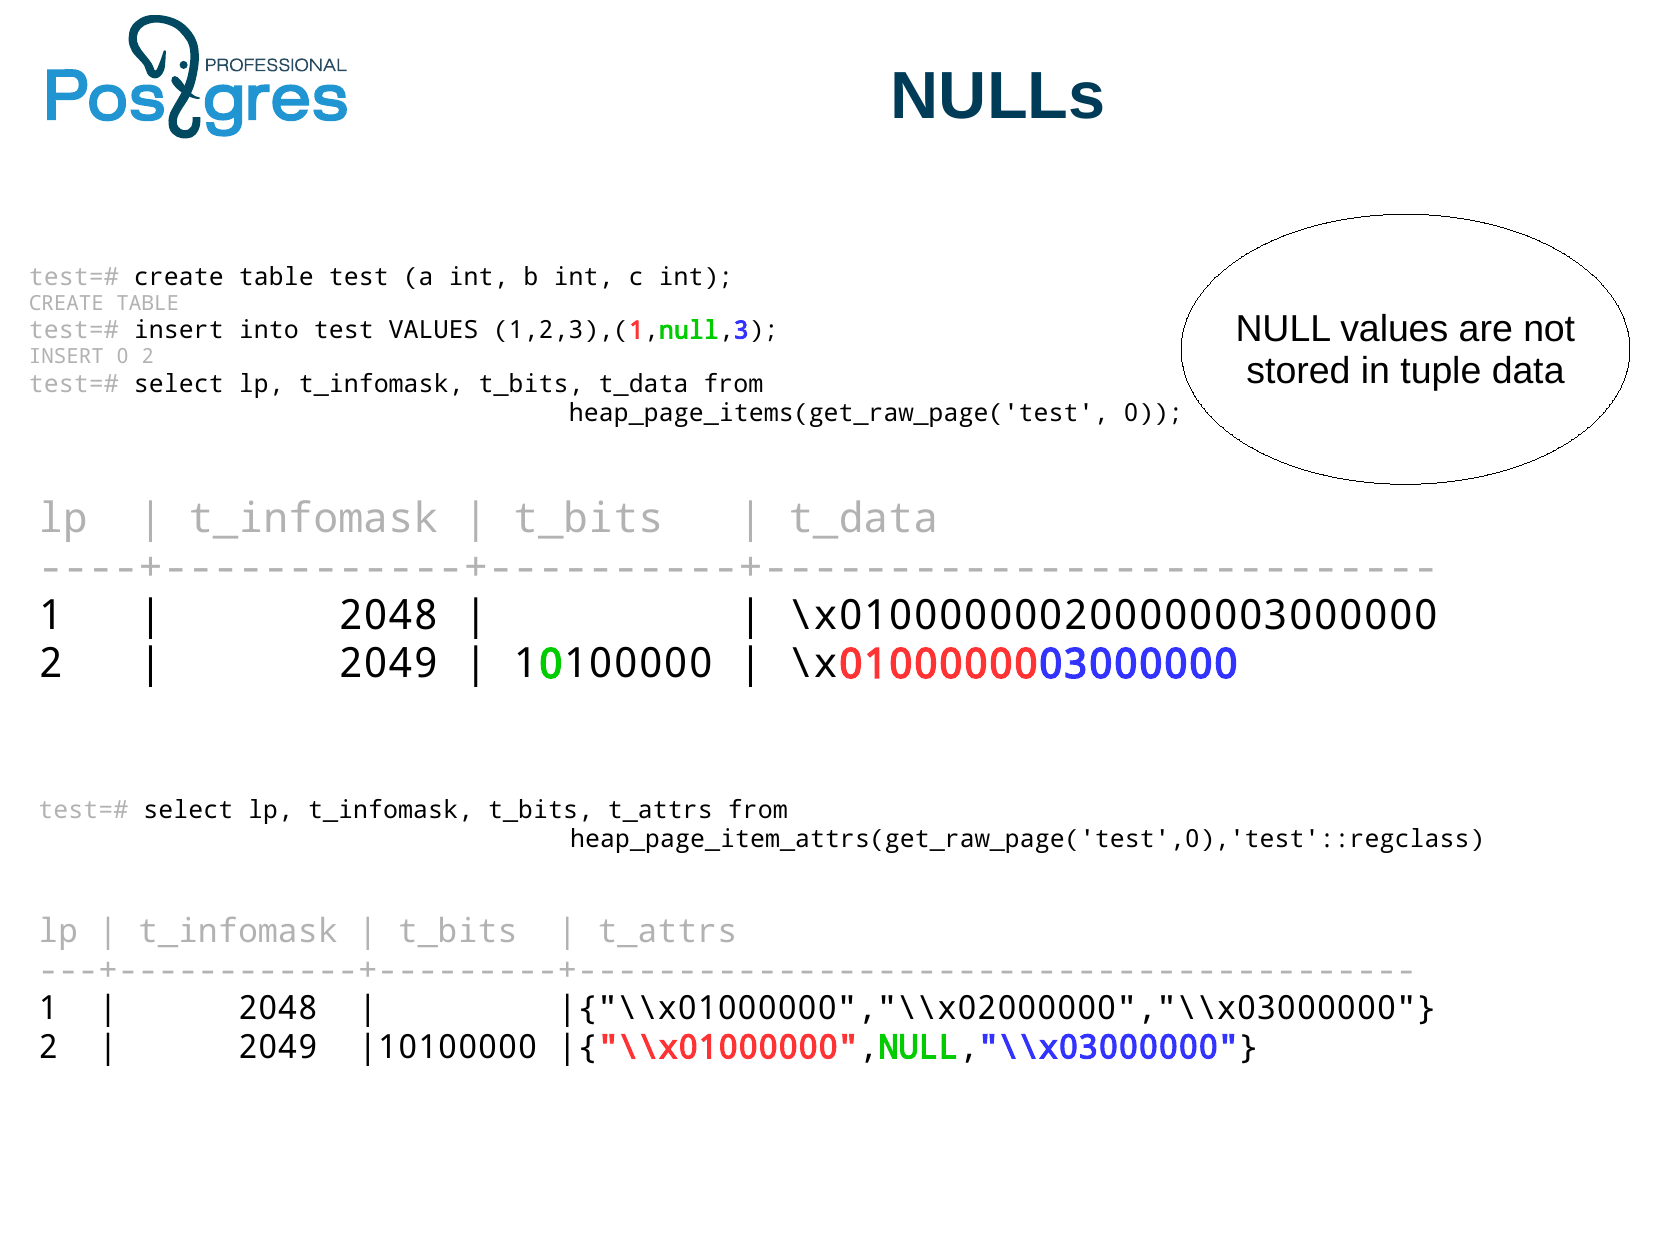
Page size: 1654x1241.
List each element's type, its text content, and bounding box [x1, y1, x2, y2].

text_box lp | t_infomask | t_bits | t_data ----+------------+----------+--------------------------- 1 | 2048 | | \x010000000200000003000000 2 | 2049 | 10100000 | \x0100000003000000 test=# select lp, t_infomask, t_bits, t_attrs from heap_page_item_attrs(get_raw_page('test',0),'test'::regclass) lp | t_infomask | t_bits | t_attrs ---+------------+---------+------------------------------------------ 1 | 2048 | |{"\\x01000000","\\x02000000","\\x03000000"} 2 | 2049 |10100000 |{"\\x01000000",NULL,"\\x03000000"} [23, 486, 1536, 1074]
text_box NULL values are not stored in tuple data [1232, 214, 1630, 485]
text_box test=# create table test (a int, b int, c int); CREATE TABLE test=# insert into test VALUES (1,2,3),(1,null,3); INSERT 0 2 test=# select lp, t_infomask, t_bits, t_data from heap_page_items(get_raw_page('test', 0)); [14, 254, 1371, 435]
title NULLs [389, 49, 1607, 142]
